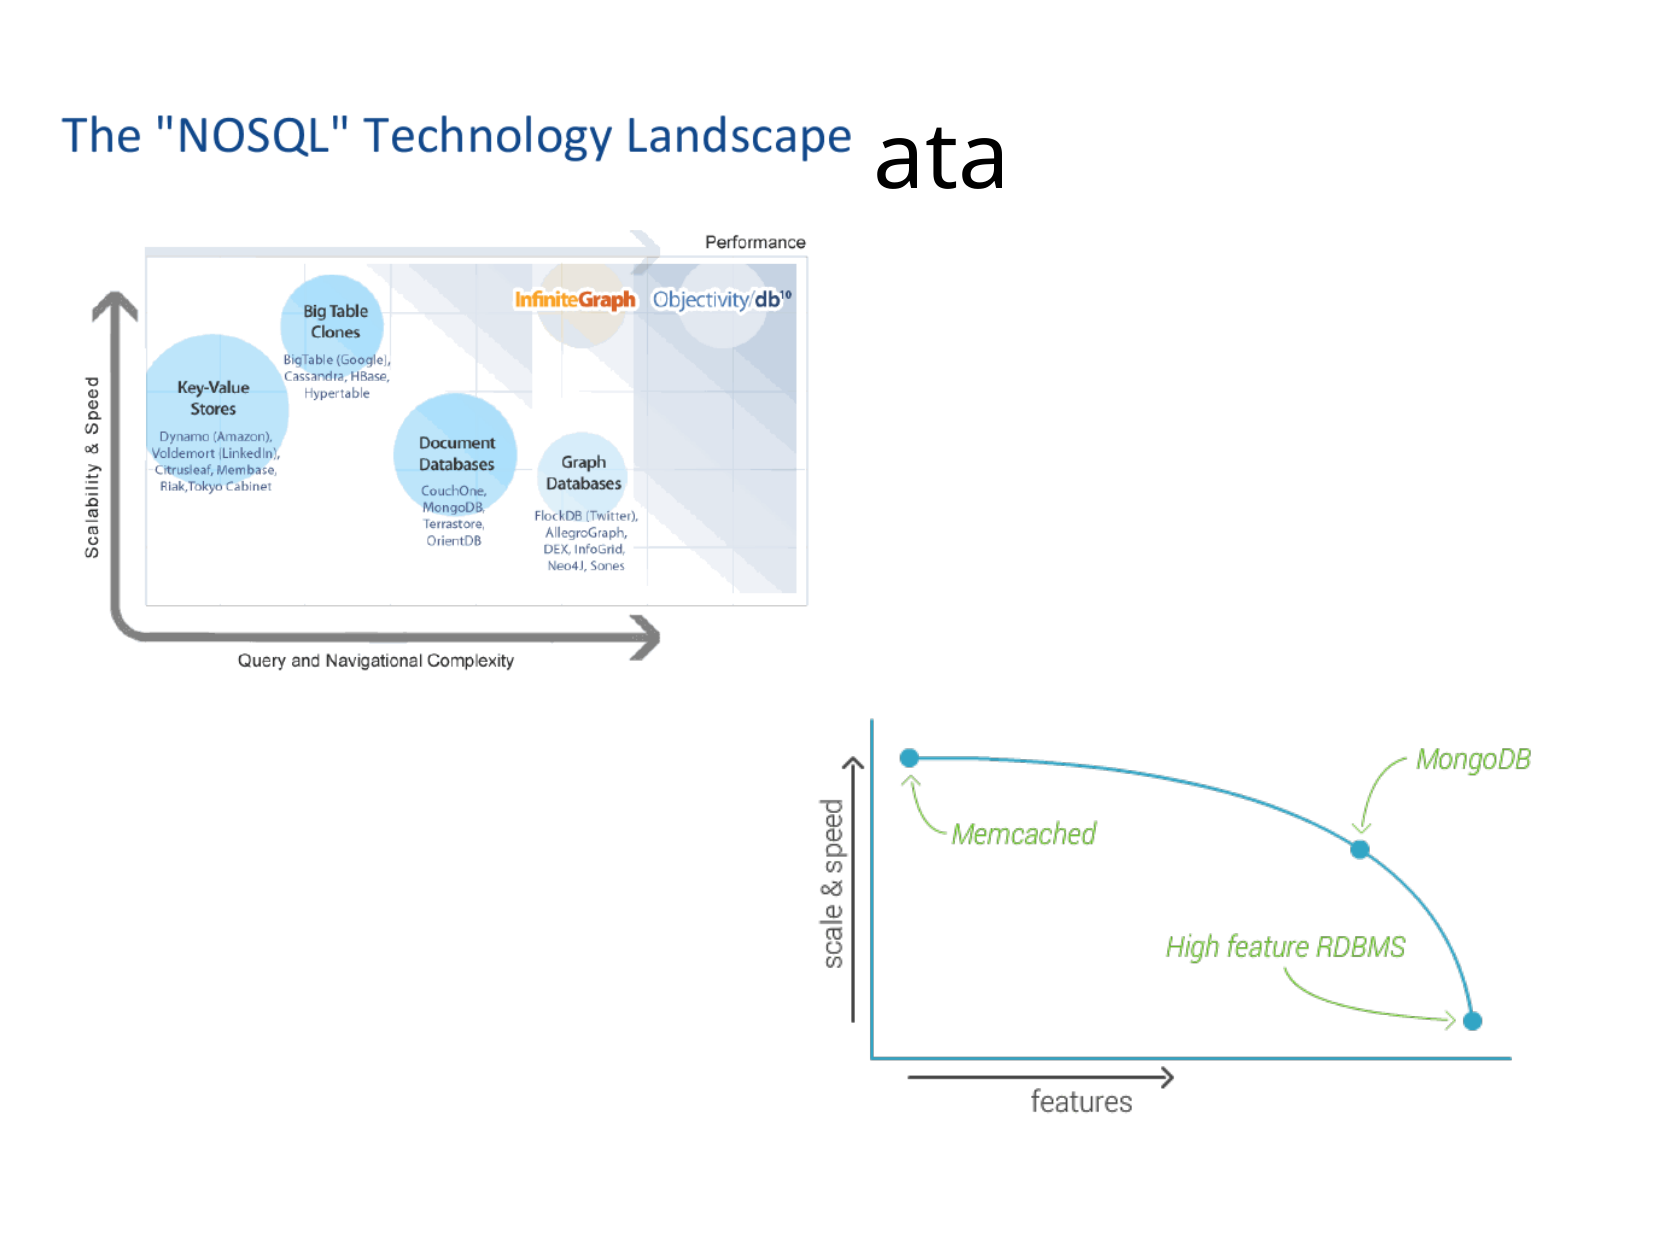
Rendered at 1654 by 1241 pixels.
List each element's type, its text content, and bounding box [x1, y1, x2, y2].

title Big Data [82, 49, 1571, 257]
picture [40, 106, 1548, 1134]
